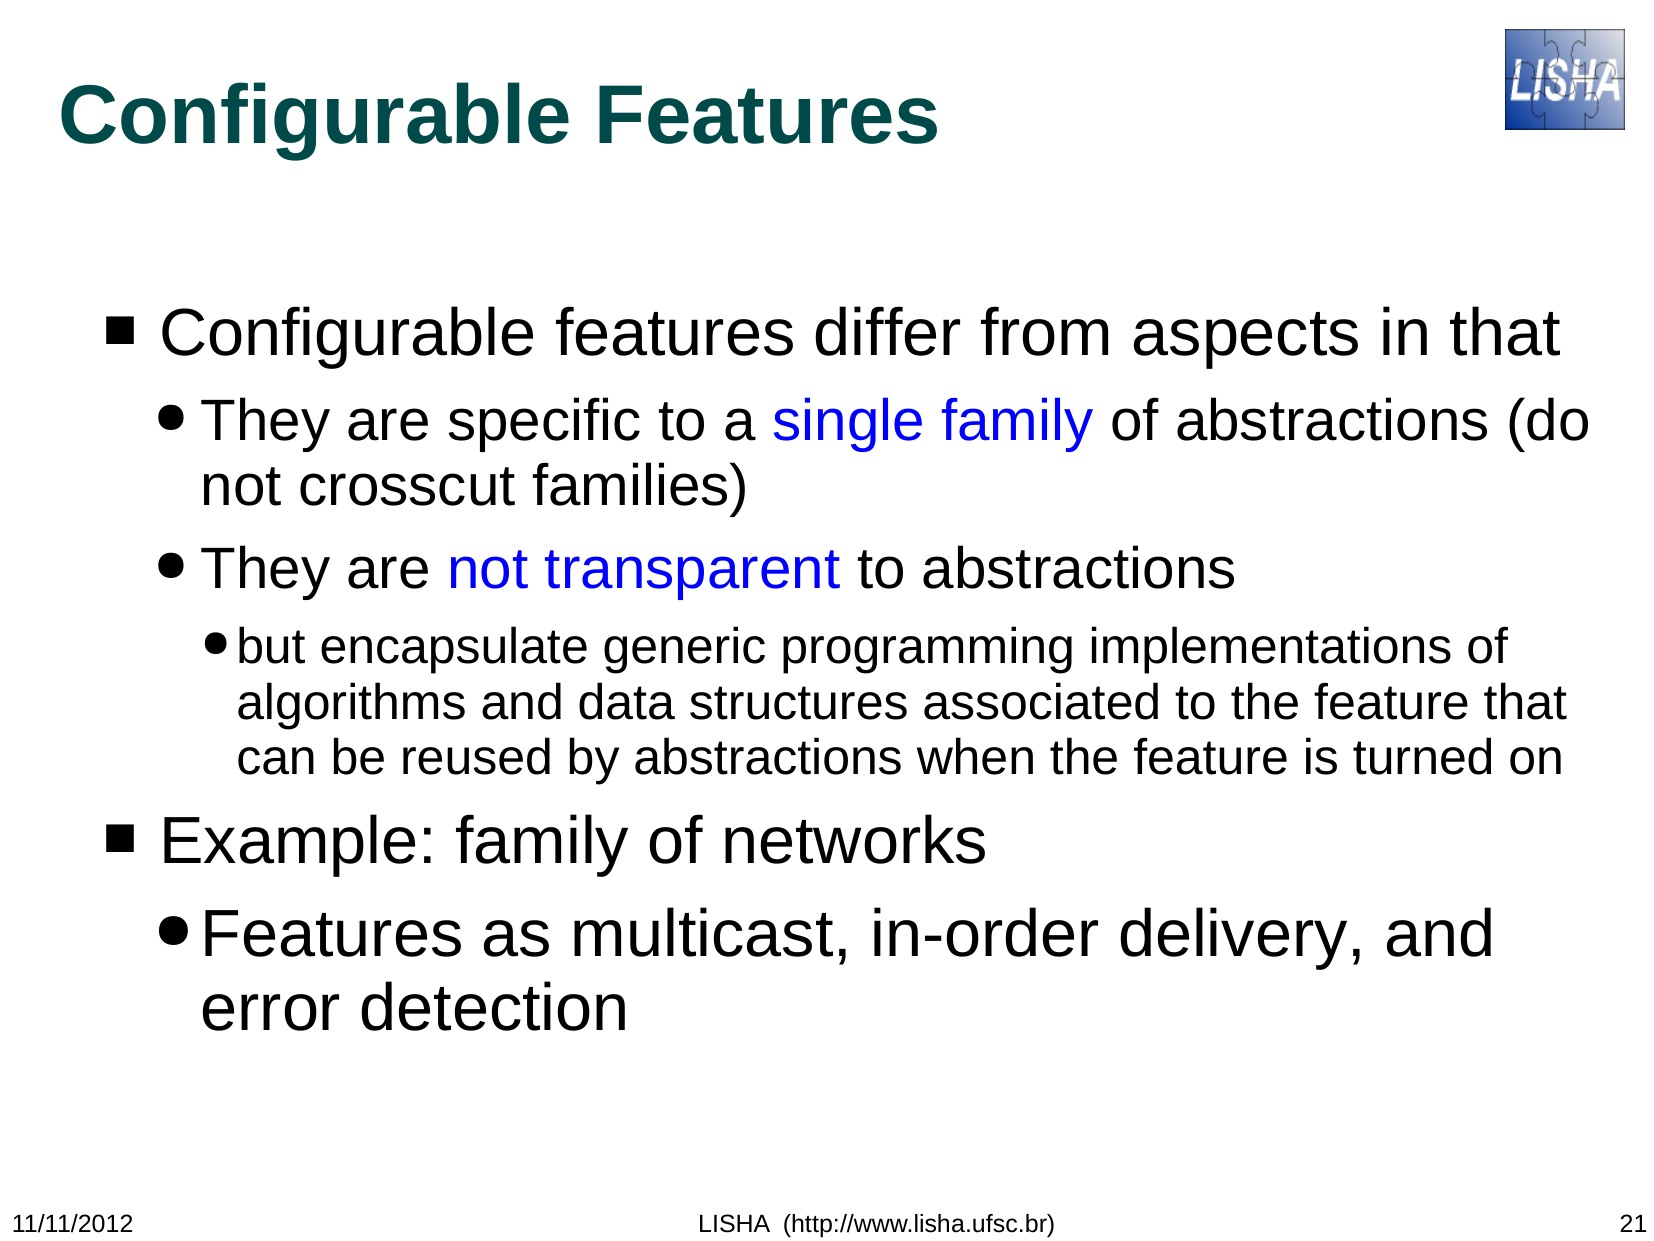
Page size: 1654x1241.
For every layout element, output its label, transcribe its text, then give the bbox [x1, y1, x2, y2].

picture [1505, 29, 1625, 130]
list Configurable features differ from aspects in that They are specific to a single family of abstractions (do not crosscut families) They are not transparent to abstractions but encapsulate generic programming implementations of algorithms and data structures associated to the feature that can be reused by abstractions when the feature is turned on Example: family of networks Features as multicast, in-order delivery, and error detection [59, 295, 1595, 1182]
title Configurable Features [58, 11, 1463, 219]
